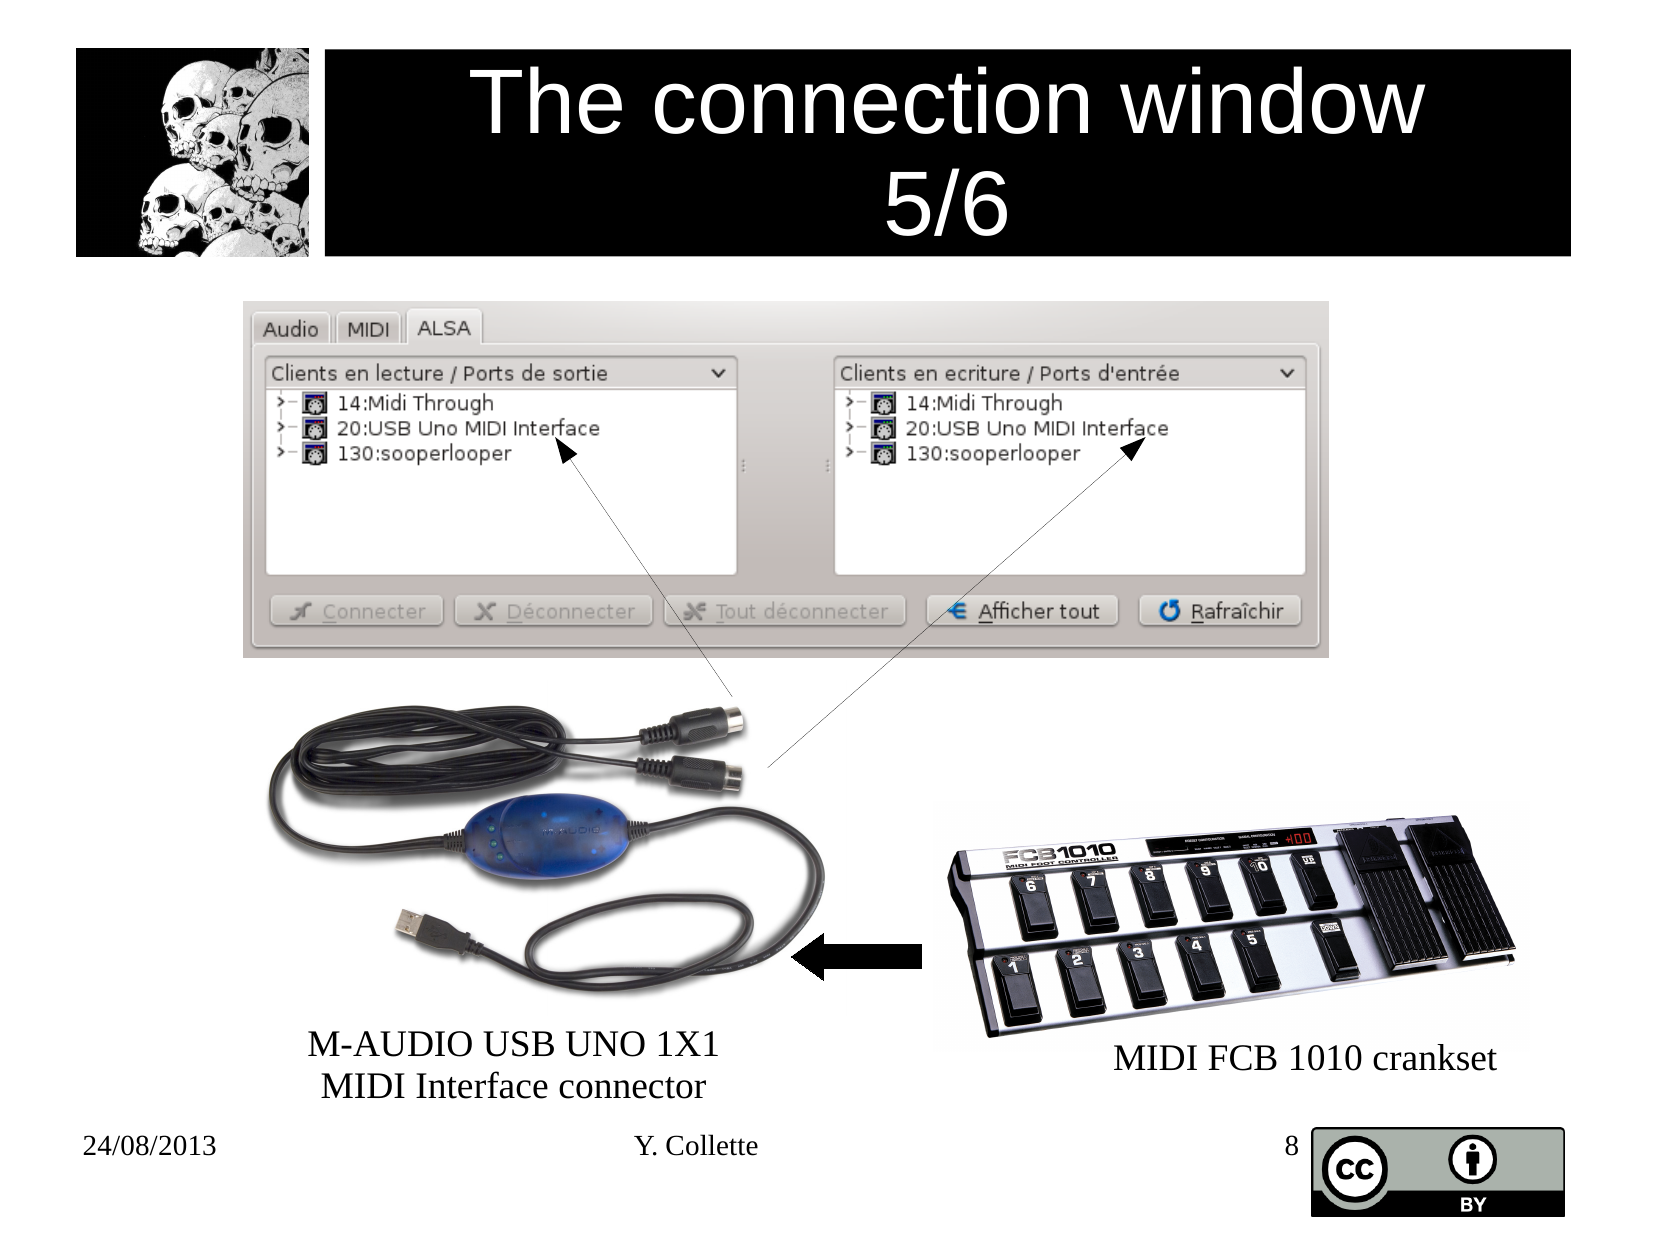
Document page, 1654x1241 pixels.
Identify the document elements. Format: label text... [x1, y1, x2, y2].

title The connection window 5/6 [324, 49, 1571, 257]
picture [933, 801, 1530, 1052]
text_box [791, 933, 922, 981]
picture [243, 301, 1329, 658]
picture [76, 48, 309, 257]
text_box M-AUDIO USB UNO 1X1 MIDI Interface connector [248, 1015, 780, 1114]
text_box MIDI FCB 1010 crankset [1098, 1029, 1536, 1087]
picture [248, 680, 847, 1016]
picture [1311, 1127, 1565, 1217]
